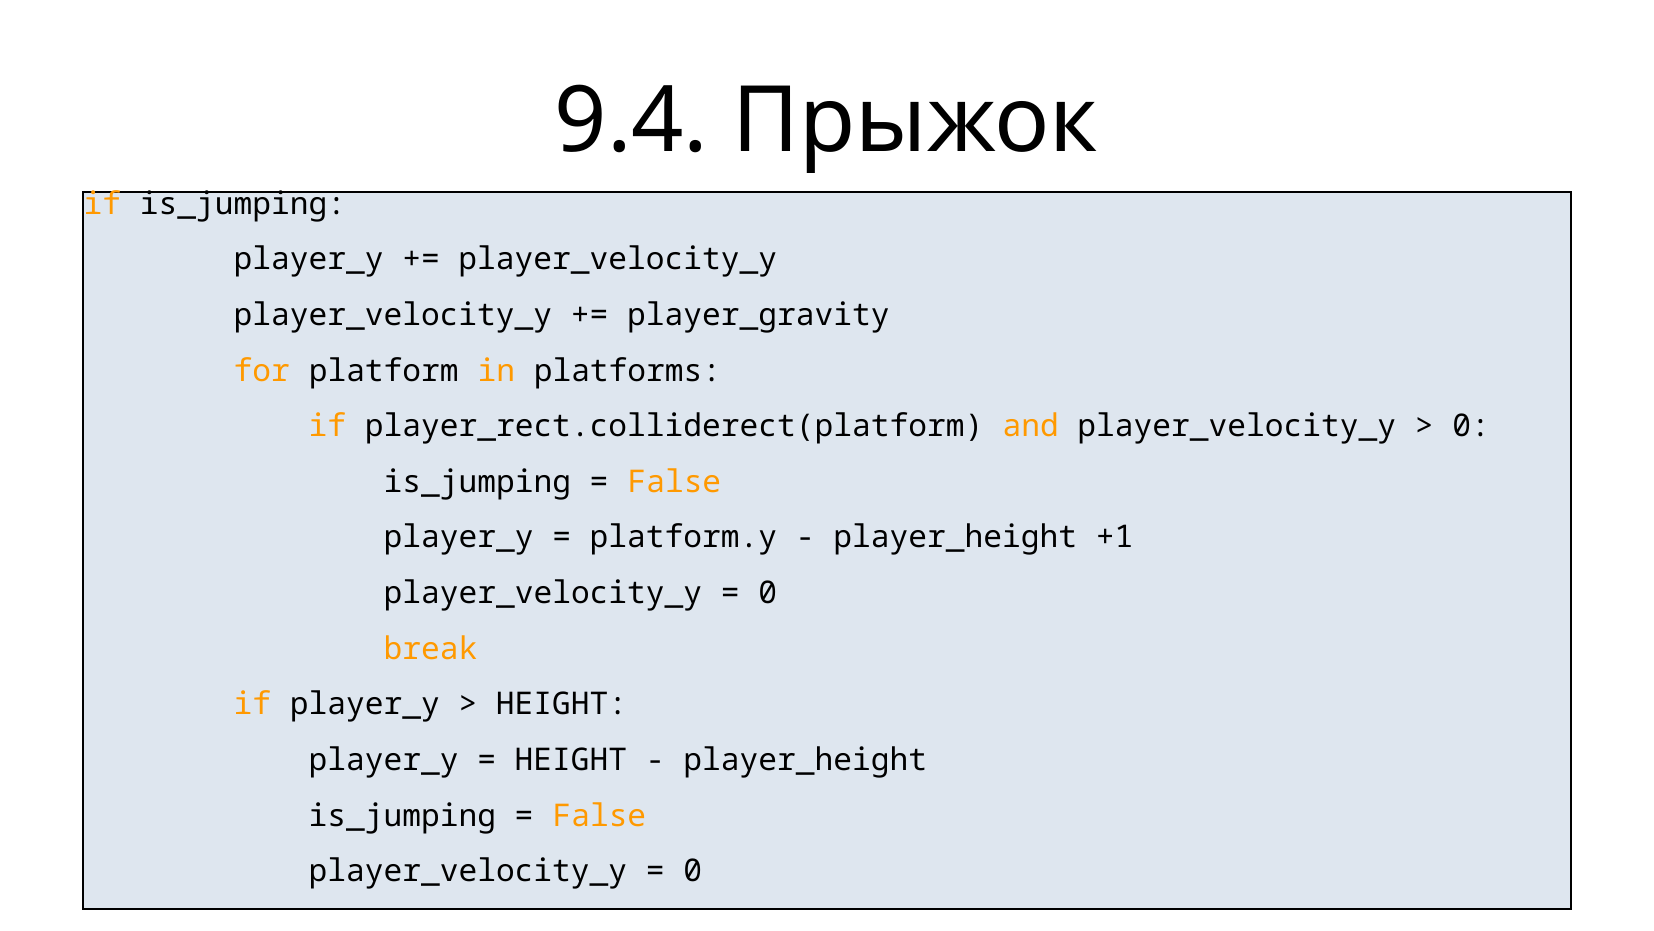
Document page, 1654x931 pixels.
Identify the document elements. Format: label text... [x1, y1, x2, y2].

list if is_jumping: player_y += player_velocity_y player_velocity_y += player_gravity for platform in platforms: if player_rect.colliderect(platform) and player_velocity_y > 0: is_jumping = False player_y = platform.y - player_height +1 player_velocity_y = 0 break if player_y > HEIGHT: player_y = HEIGHT - player_height is_jumping = False player_velocity_y = 0 [82, 192, 1571, 910]
title 9.4. Прыжок [82, 37, 1571, 191]
